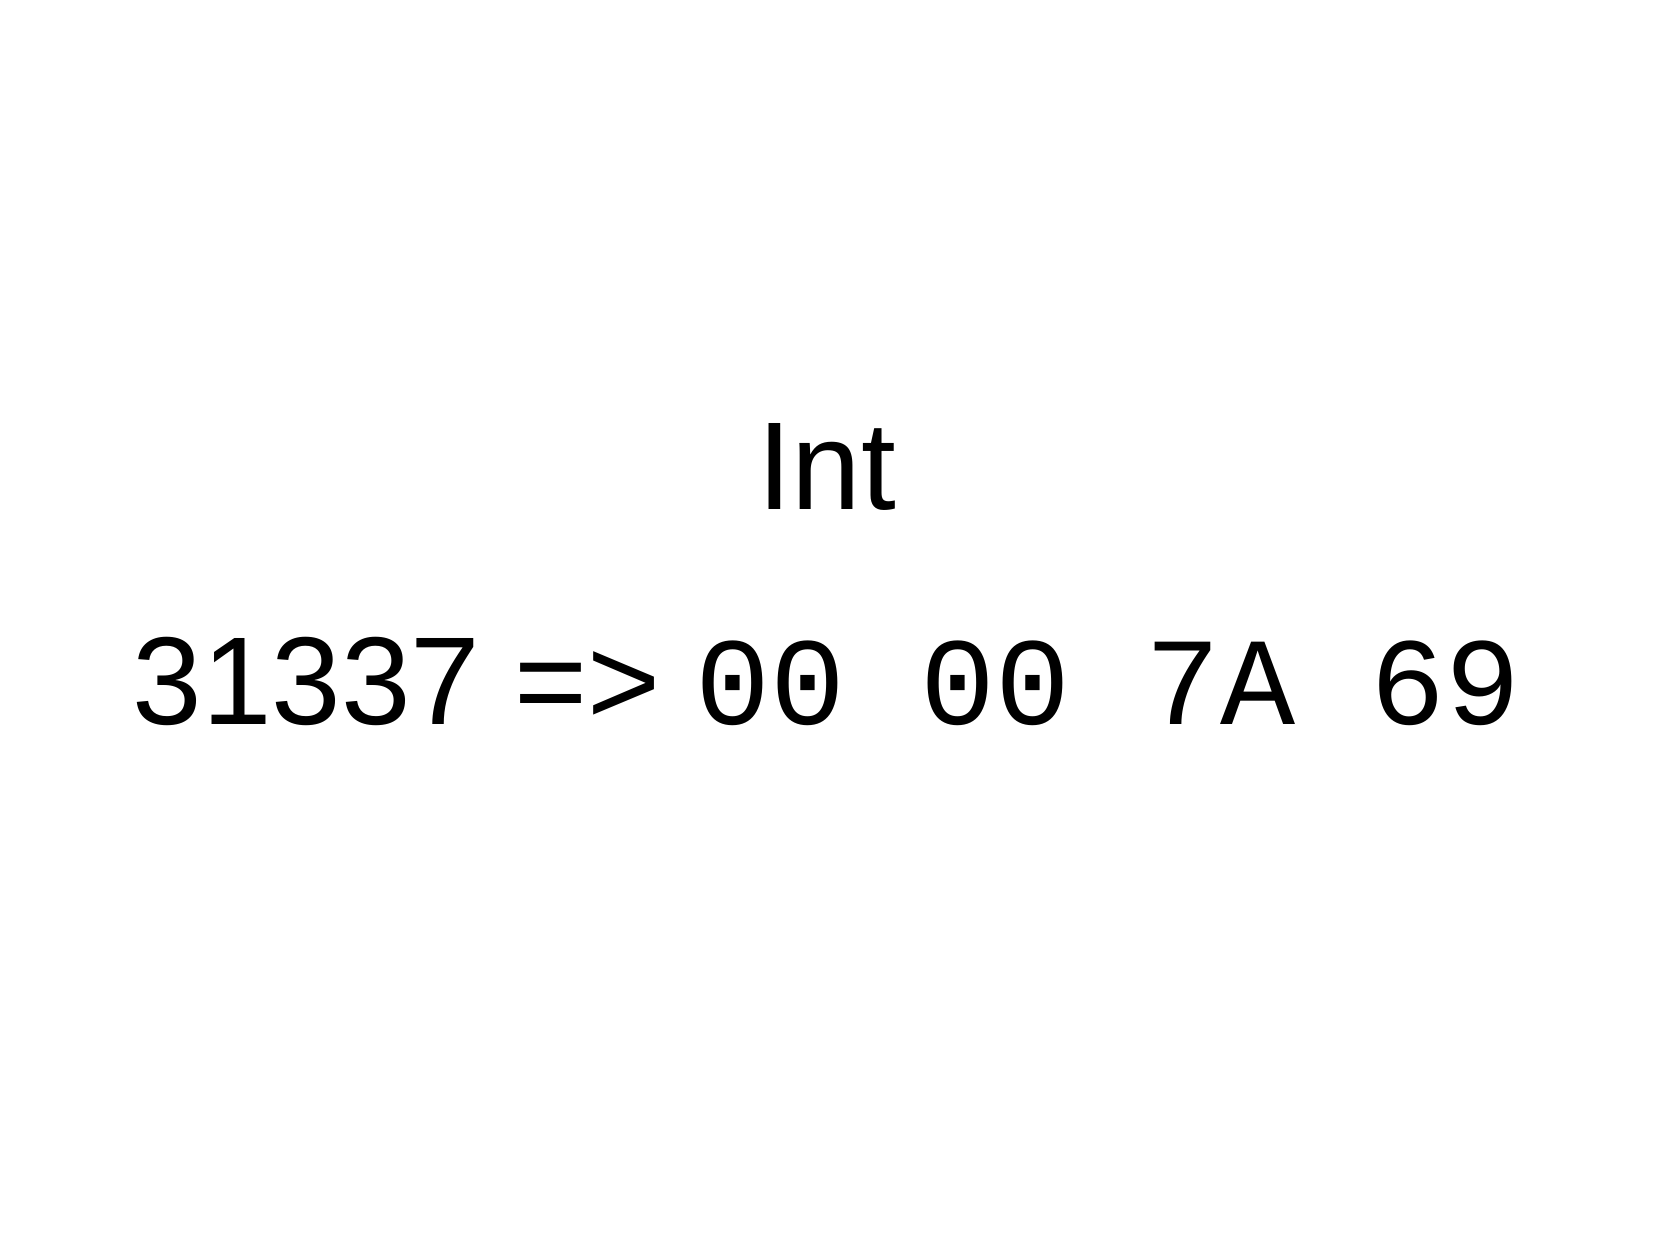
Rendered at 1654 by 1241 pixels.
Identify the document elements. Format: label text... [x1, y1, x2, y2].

subtitle Int 31337 => 00 00 7A 69 [82, 49, 1571, 1109]
